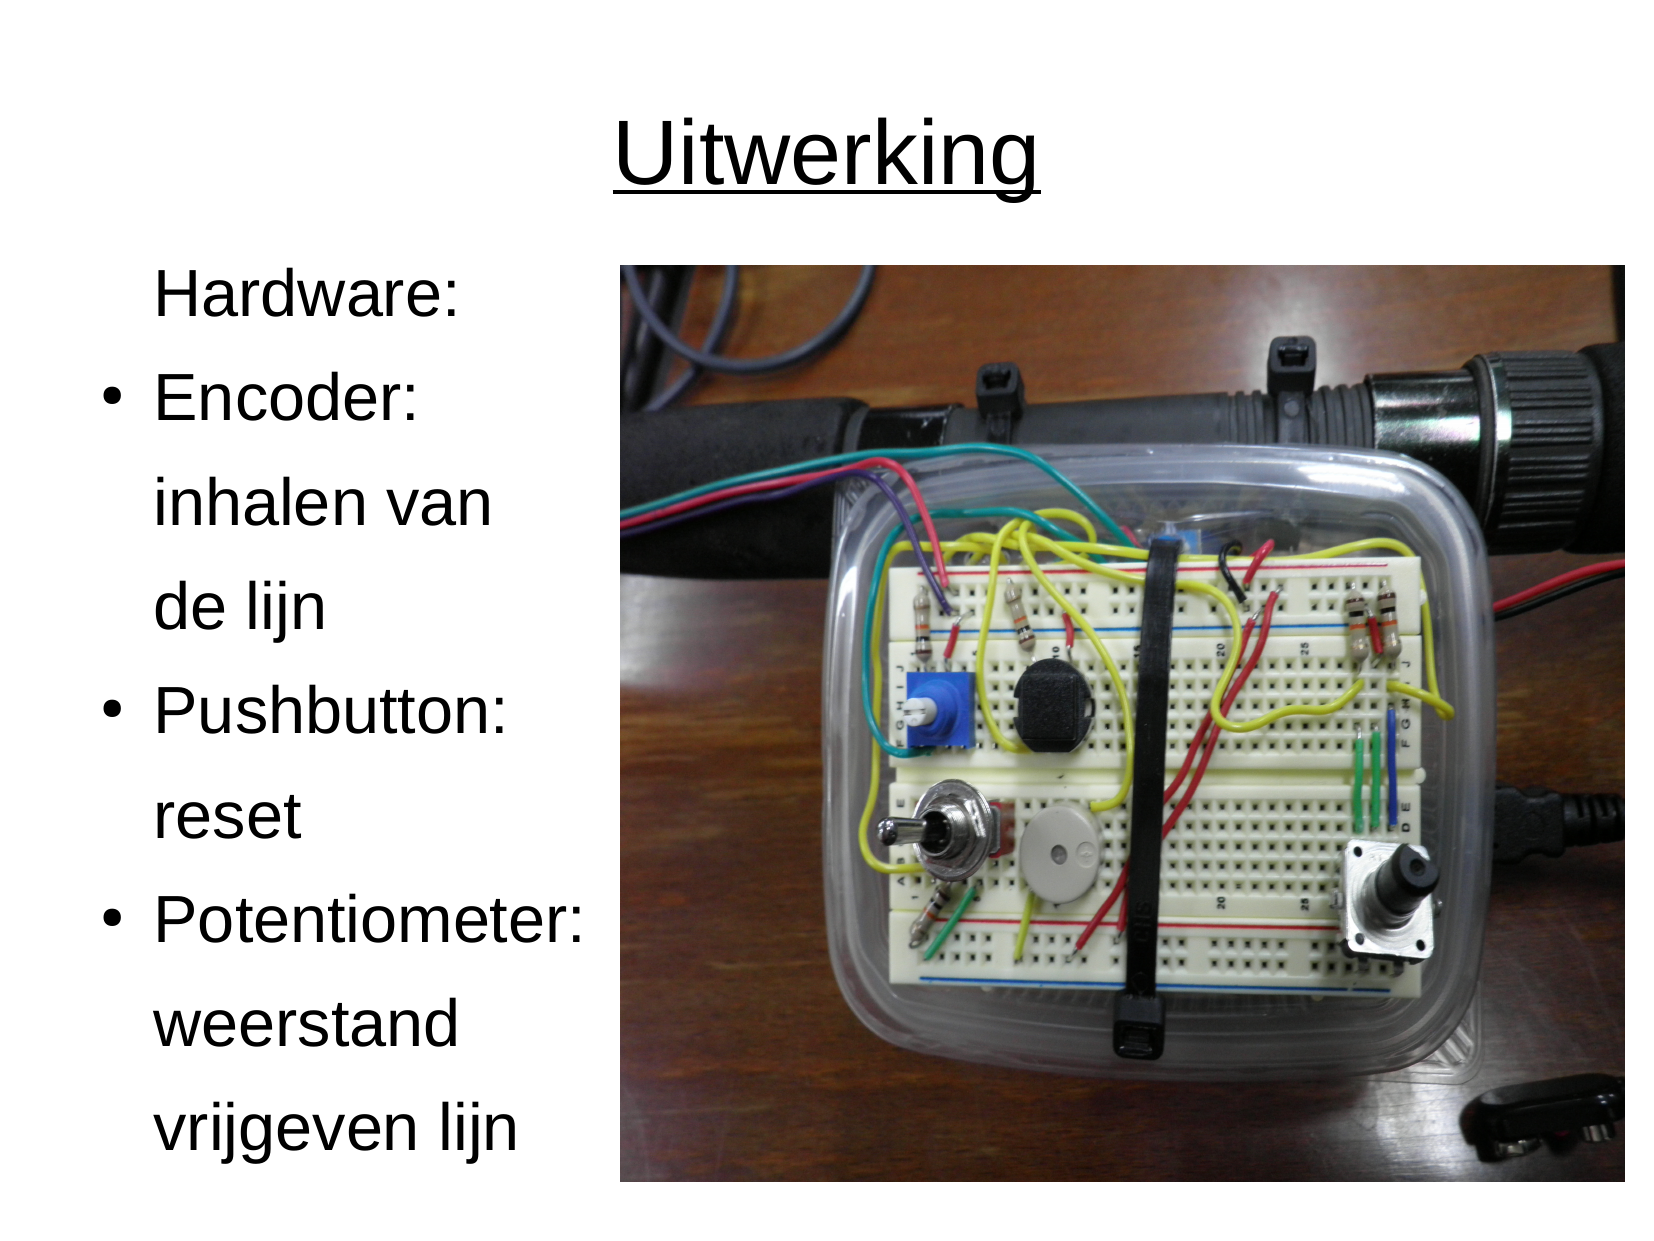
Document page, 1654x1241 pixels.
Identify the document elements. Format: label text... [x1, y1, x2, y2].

picture [620, 265, 1625, 1182]
list Hardware: Encoder: inhalen van de lijn Pushbutton: reset Potentiometer: weerstand vrijgeven lijn [82, 256, 809, 1241]
title Uitwerking [82, 56, 1571, 250]
